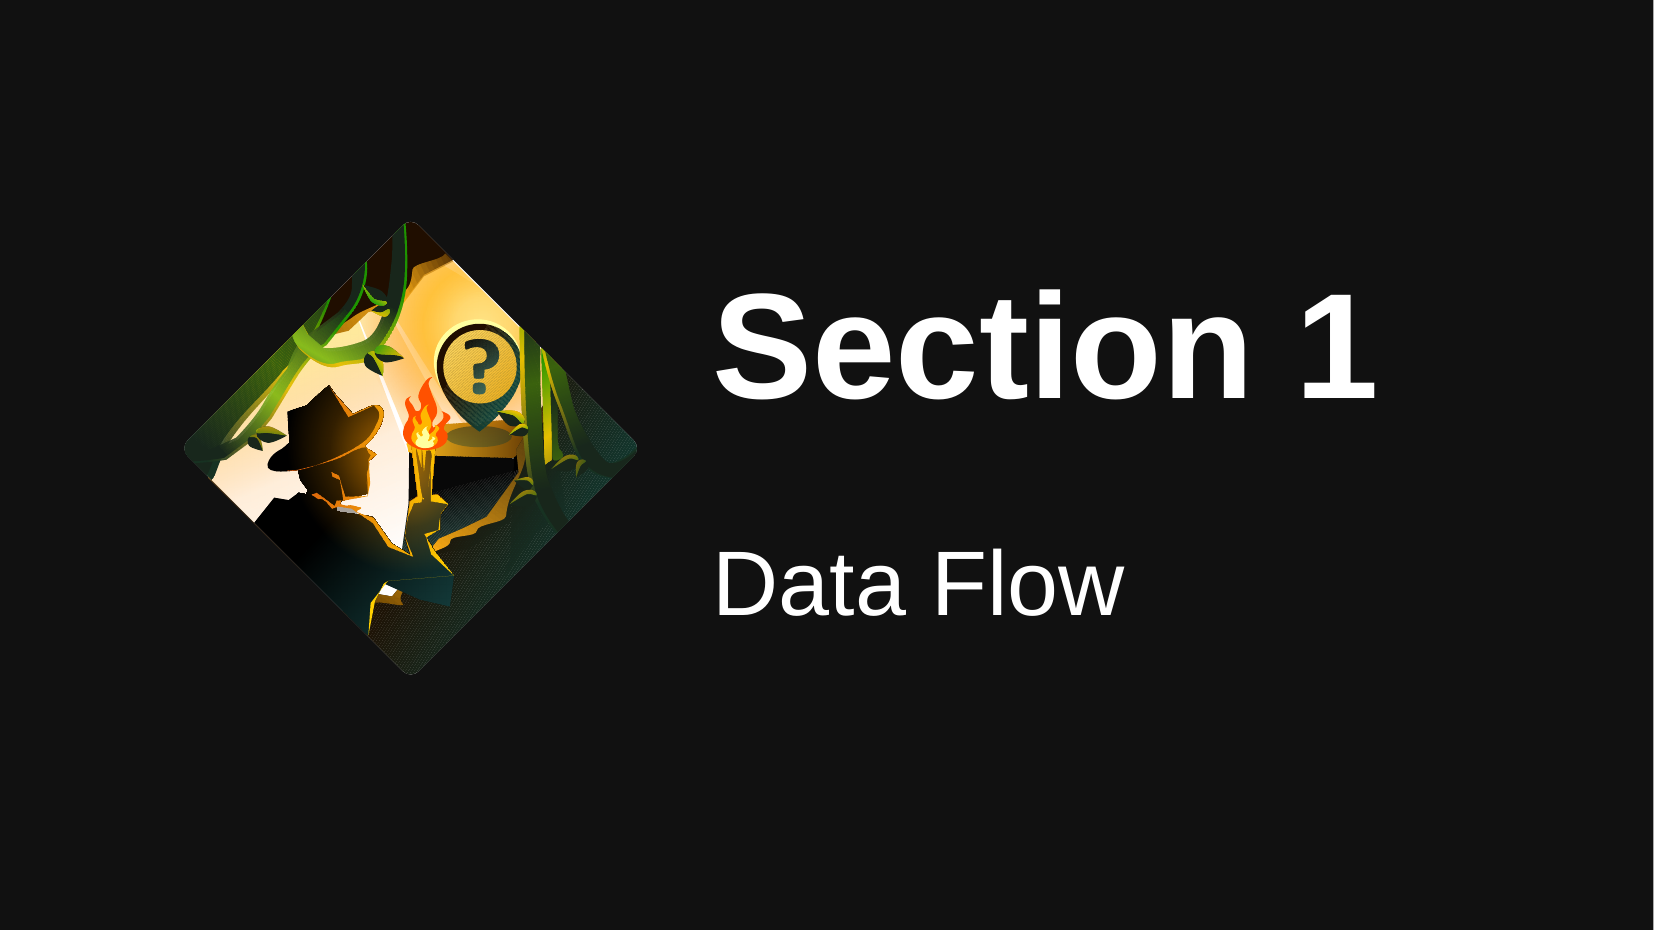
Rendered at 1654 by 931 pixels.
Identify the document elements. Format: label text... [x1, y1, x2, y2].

picture [184, 221, 638, 676]
title Section 1 Data Flow [712, 262, 1576, 635]
